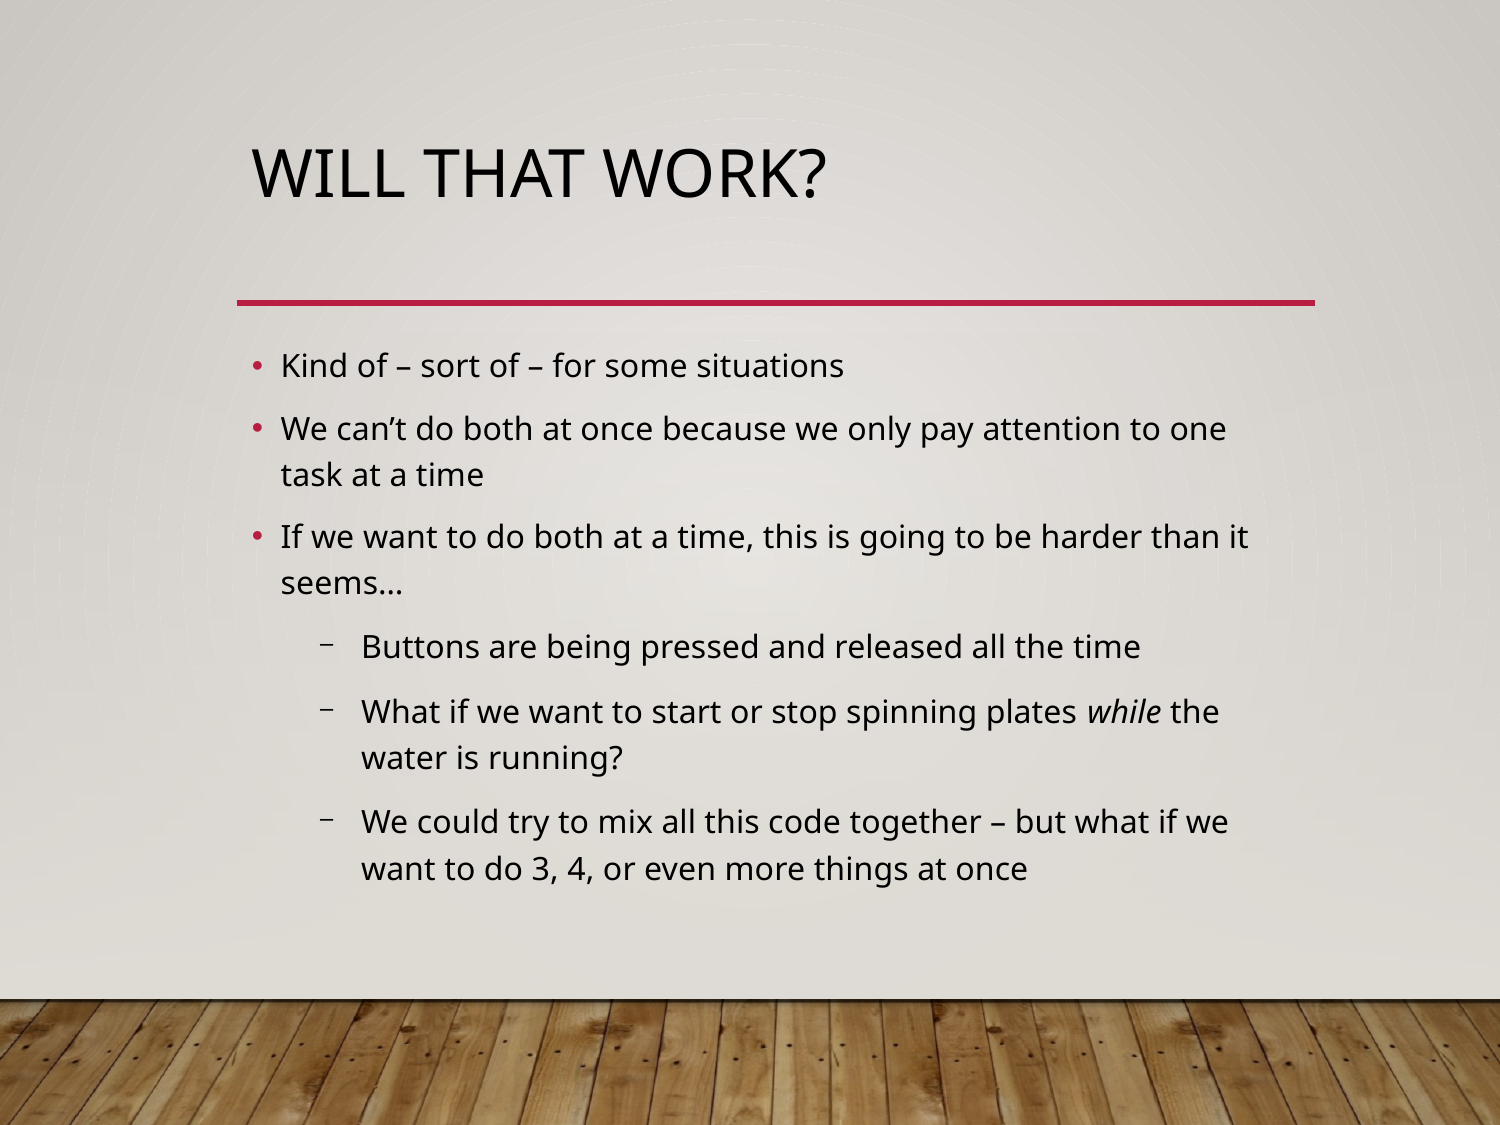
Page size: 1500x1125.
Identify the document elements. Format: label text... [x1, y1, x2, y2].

title Will that work? [236, 131, 1315, 305]
list Kind of – sort of – for some situations We can’t do both at once because we only pay attention to one task at a time If we want to do both at a time, this is going to be harder than it seems… Buttons are being pressed and released all the time What if we want to start or stop spinning plates while the water is running? We could try to mix all this code together – but what if we want to do 3, 4, or even more things at once [236, 330, 1315, 897]
picture [0, 999, 1500, 1125]
